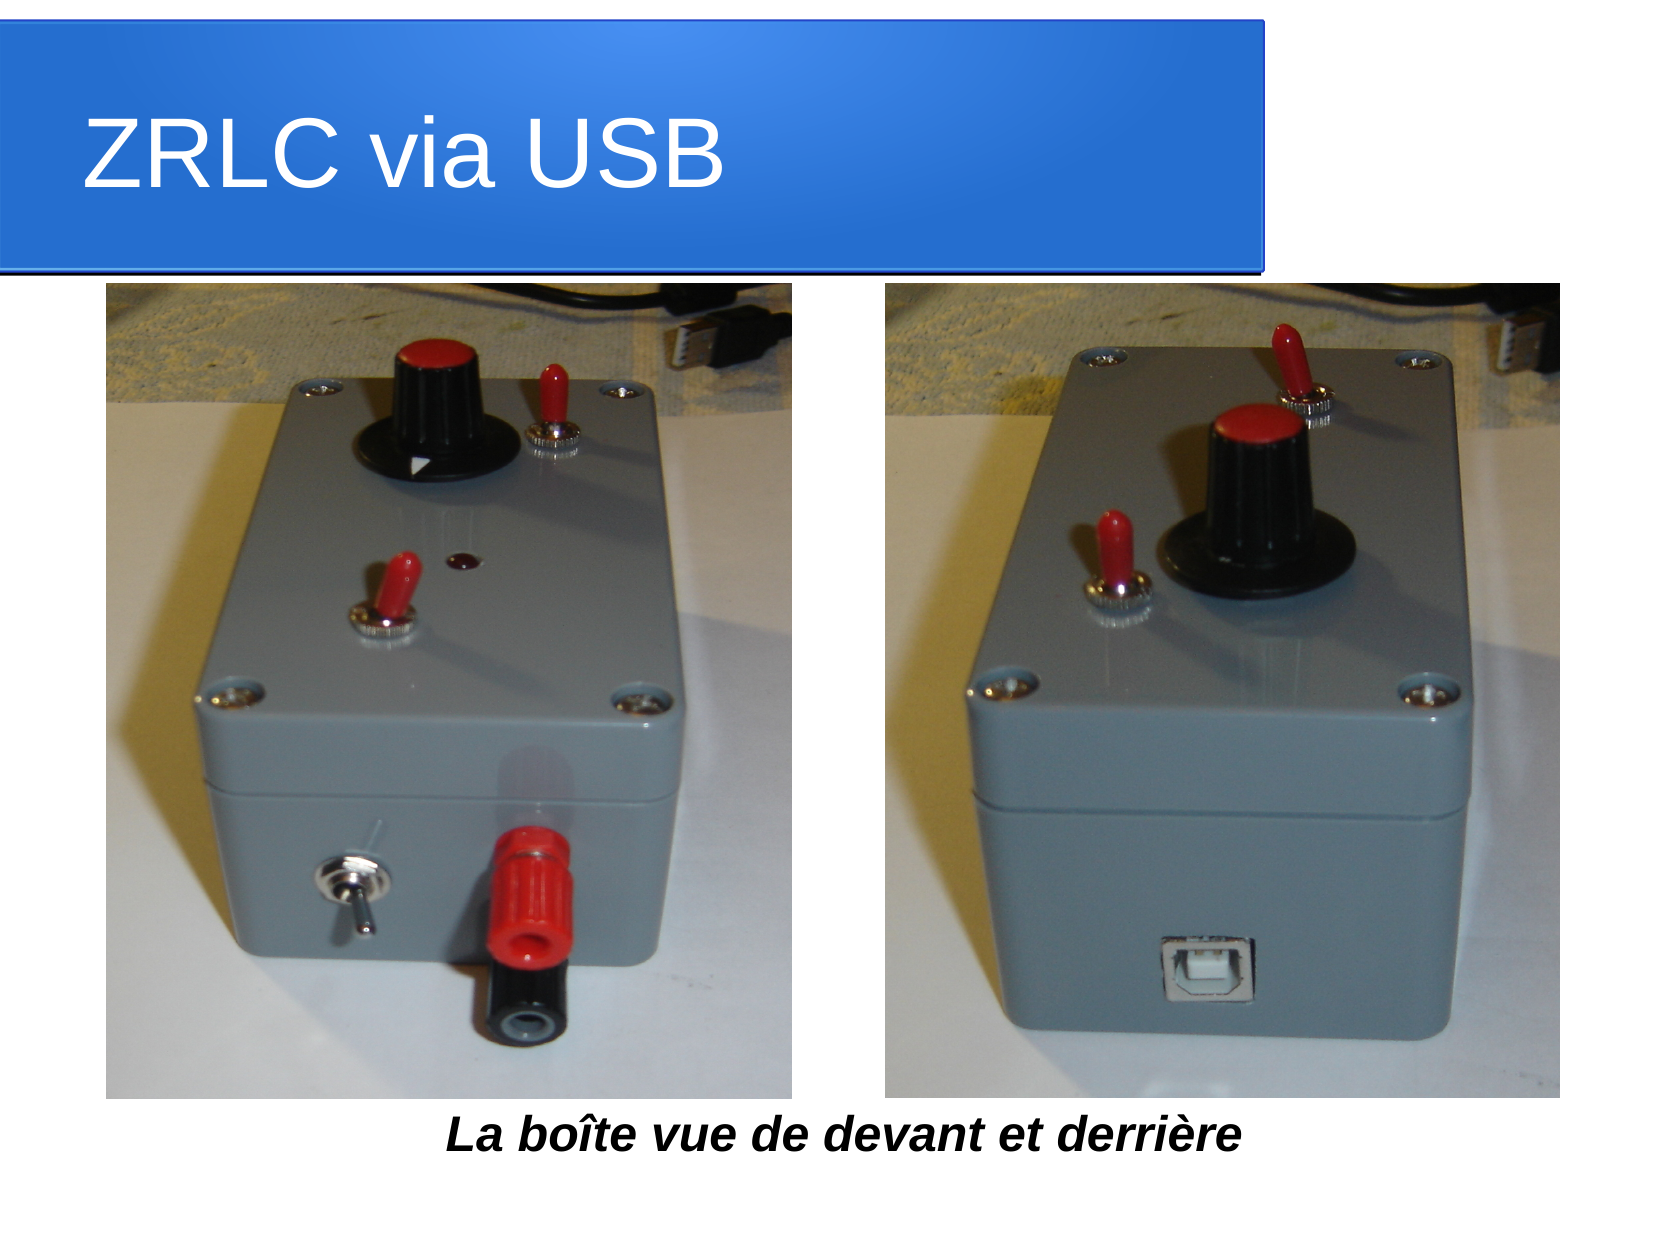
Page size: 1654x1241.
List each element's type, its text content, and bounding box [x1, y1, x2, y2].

title ZRLC via USB [82, 49, 1250, 257]
picture [885, 283, 1560, 1098]
picture [106, 283, 792, 1099]
text_box La boîte vue de devant et derrière [236, 1098, 1453, 1170]
